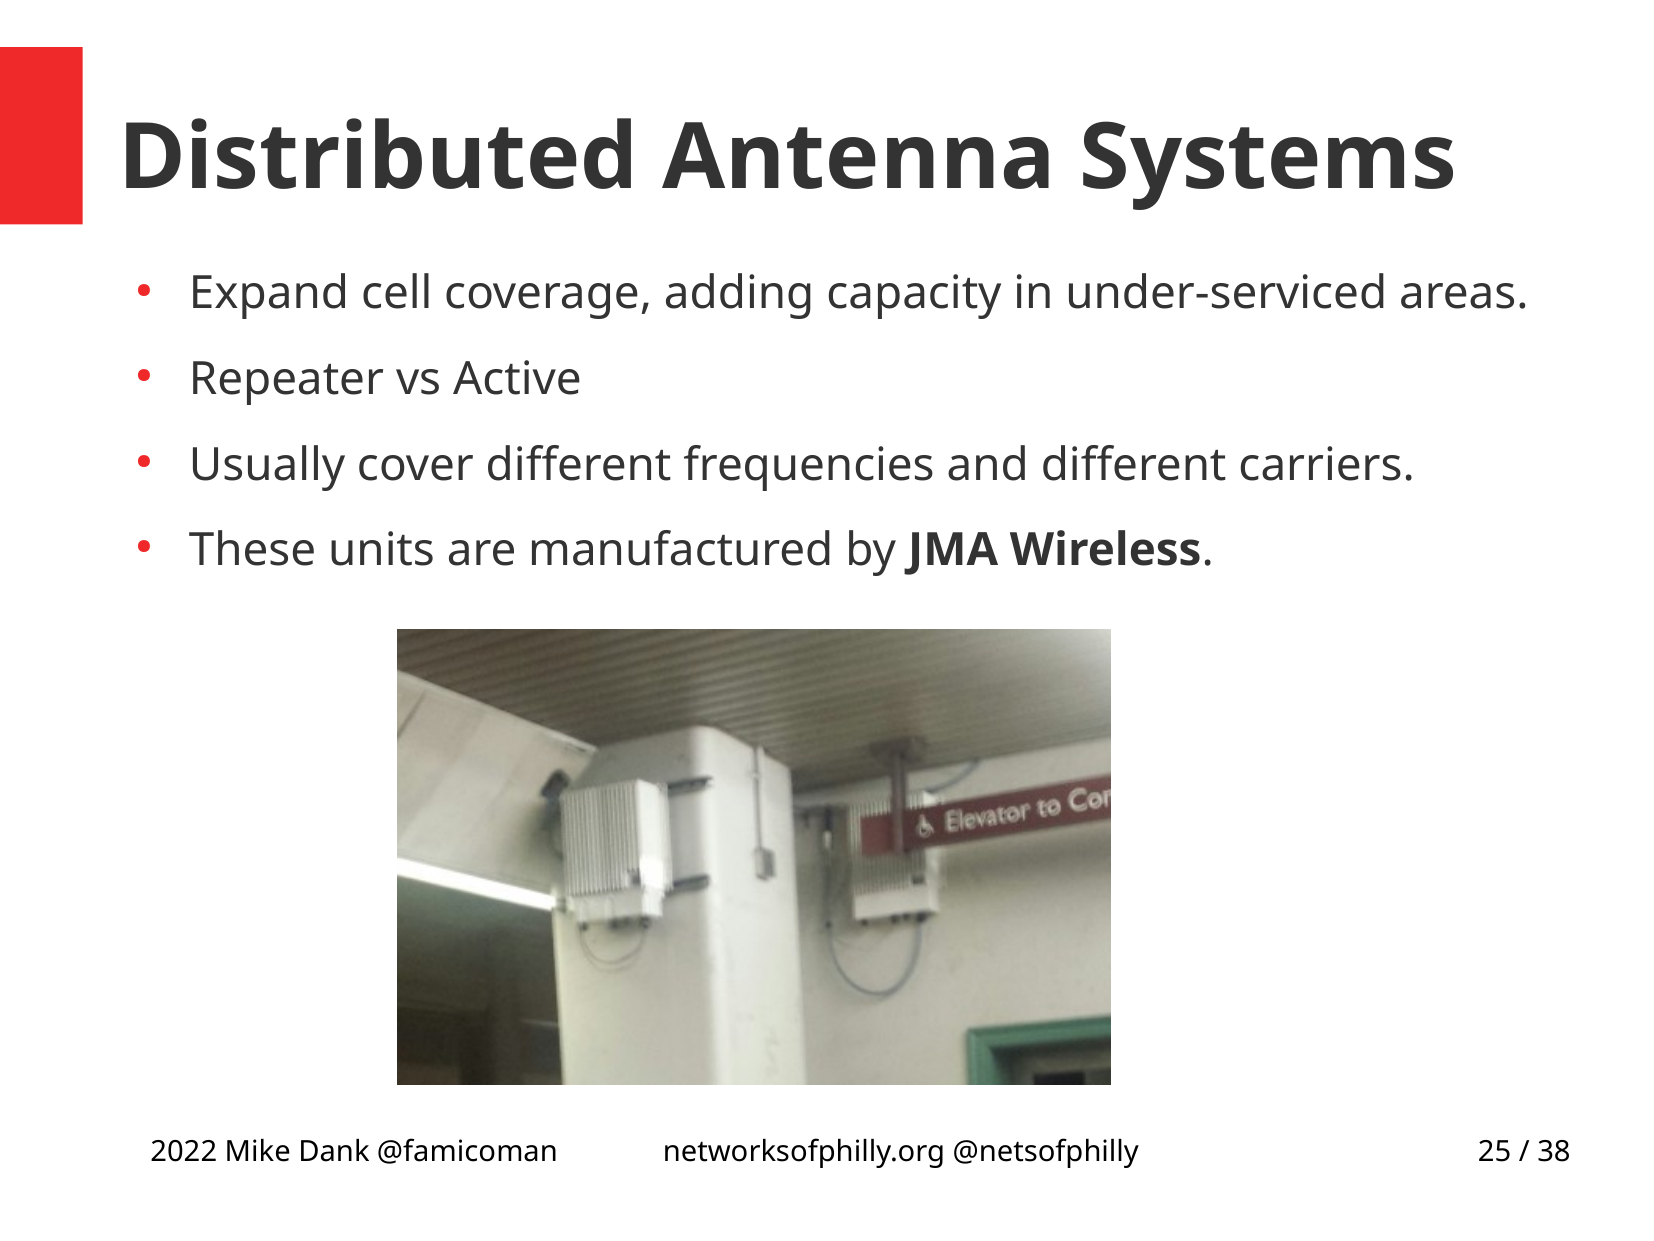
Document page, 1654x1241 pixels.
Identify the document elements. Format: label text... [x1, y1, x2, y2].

title Distributed Antenna Systems [118, 49, 1571, 257]
list Expand cell coverage, adding capacity in under-serviced areas. Repeater vs Active Usually cover different frequencies and different carriers. These units are manufactured by JMA Wireless. [118, 259, 1536, 980]
picture [397, 629, 1111, 1085]
